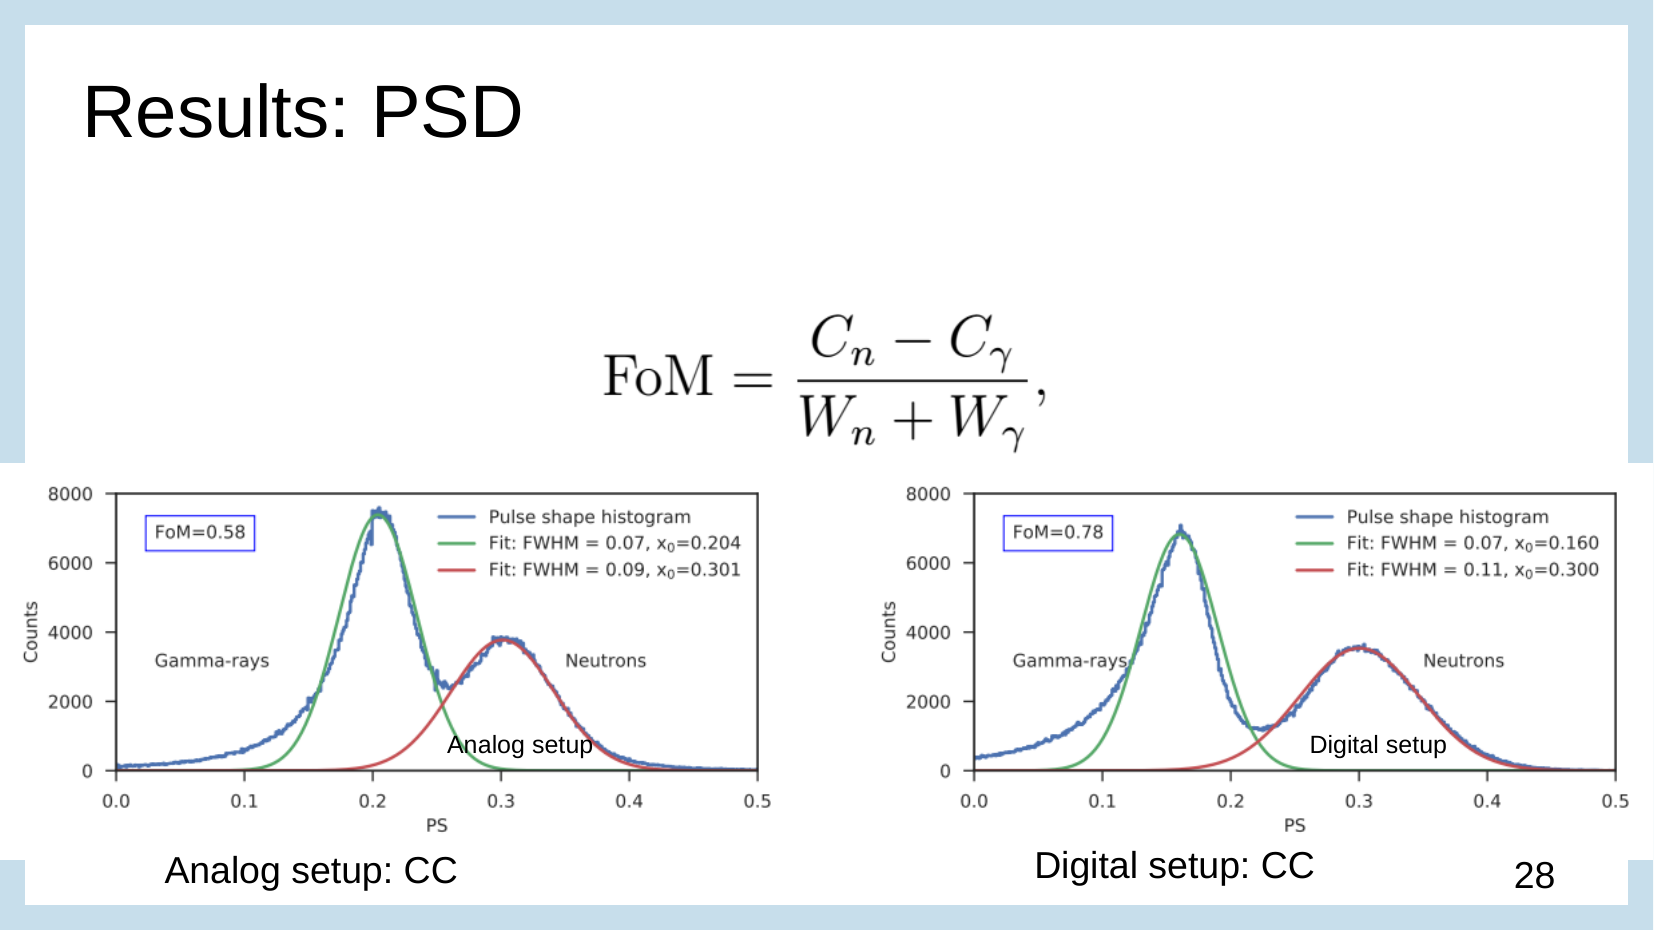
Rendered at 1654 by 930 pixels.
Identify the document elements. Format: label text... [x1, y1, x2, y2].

text_box Digital setup: CC [1019, 836, 1500, 894]
picture [0, 266, 1653, 860]
text_box Analog setup: CC [149, 842, 630, 900]
title Results: PSD [82, 35, 1560, 189]
